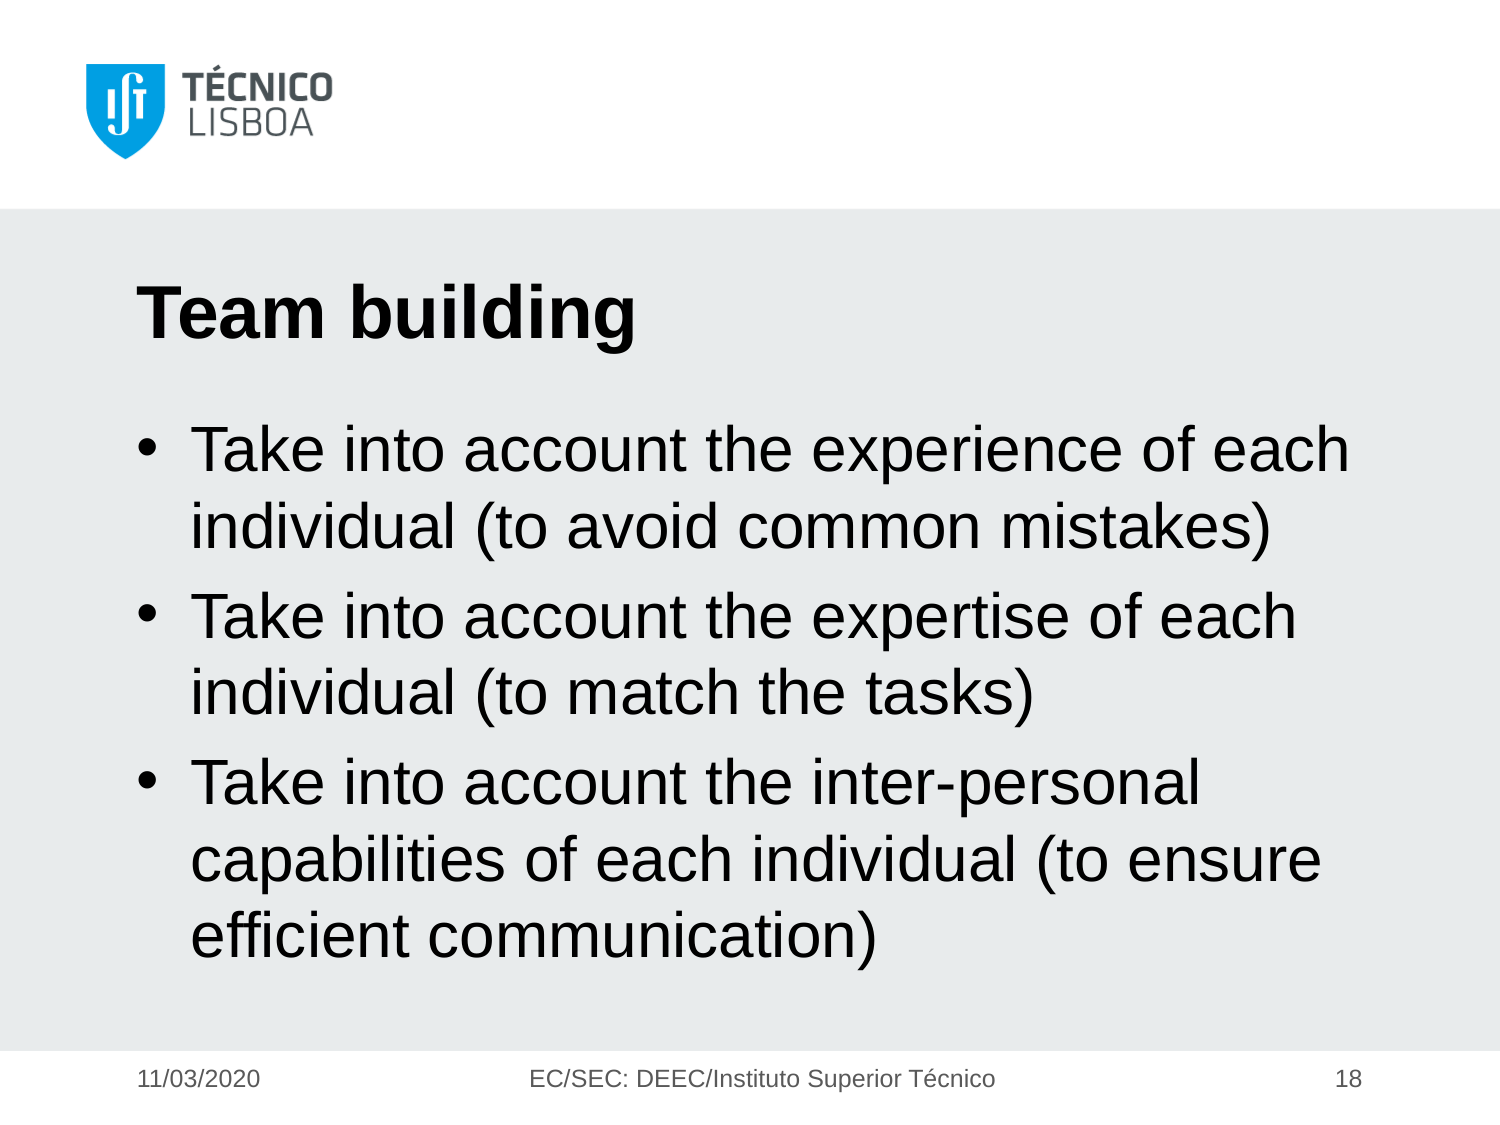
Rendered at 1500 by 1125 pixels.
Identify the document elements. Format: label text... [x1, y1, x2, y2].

slide_number <number> [1077, 1052, 1378, 1103]
picture [0, 0, 1500, 1125]
slide_number 11/03/2020 [121, 1052, 425, 1103]
title Team building [121, 237, 1378, 381]
footer EC/SEC: DEEC/Instituto Superior Técnico [512, 1052, 1021, 1103]
list Take into account the experience of each individual (to avoid common mistakes) Take into account the expertise of each individual (to match the tasks) Take into account the inter-personal capabilities of each individual (to ensure efficient communication) [121, 400, 1378, 1005]
